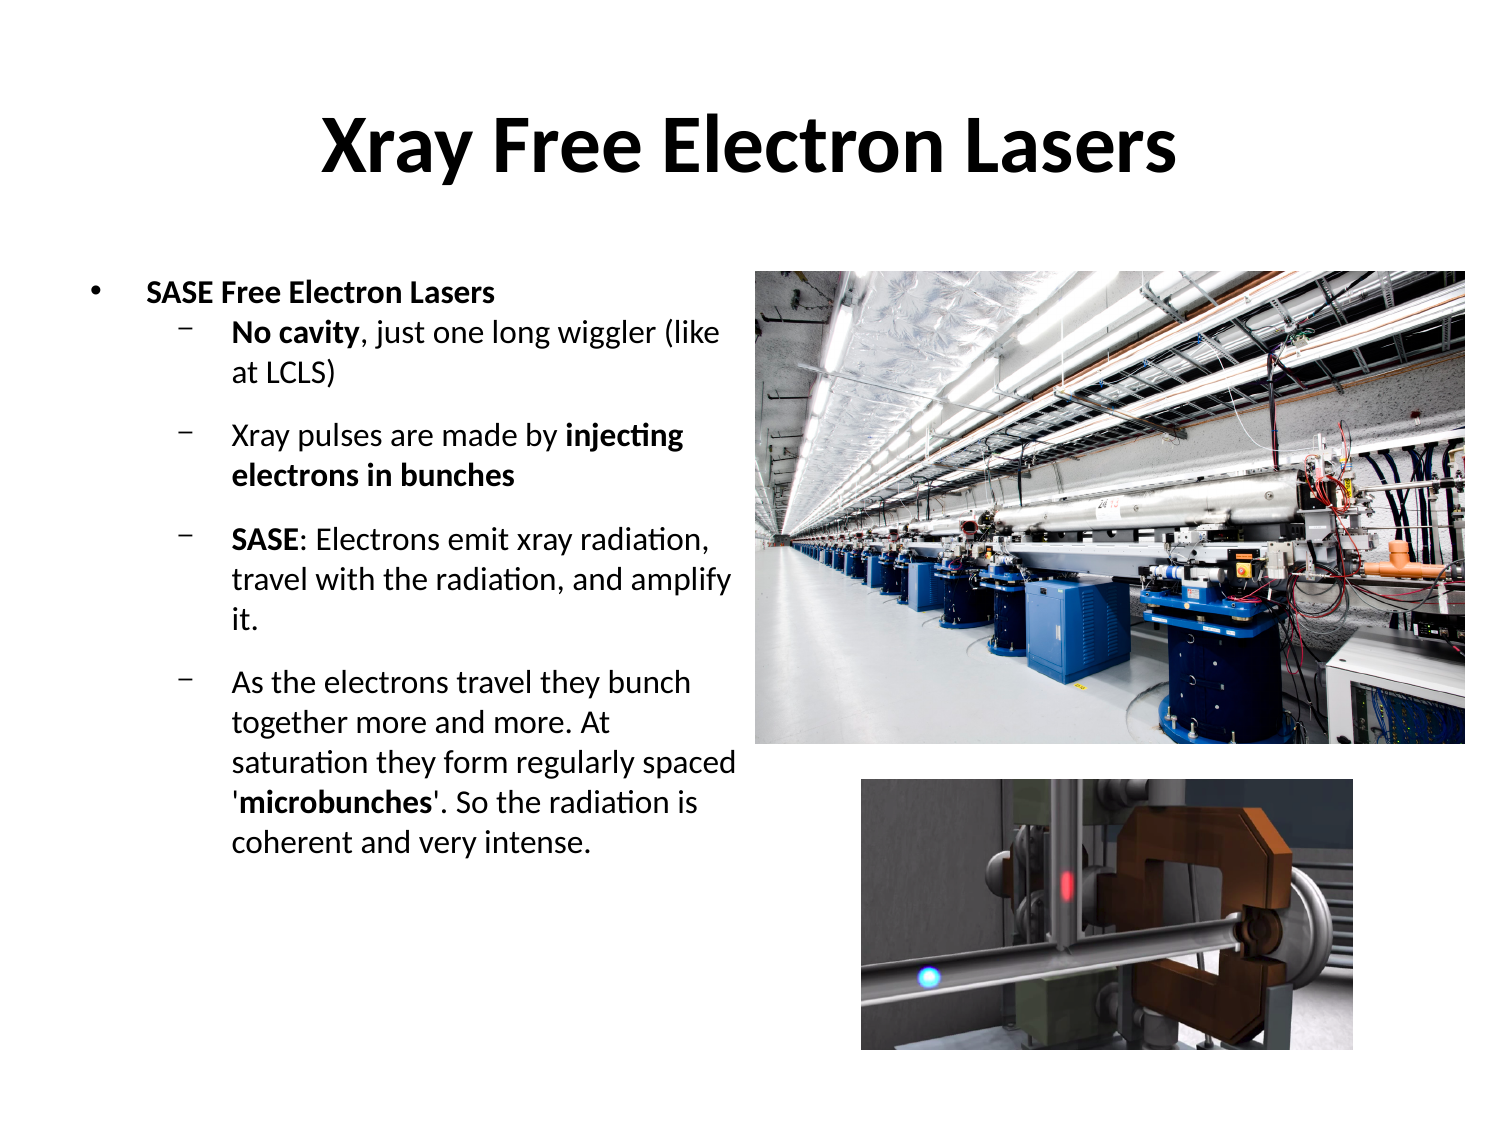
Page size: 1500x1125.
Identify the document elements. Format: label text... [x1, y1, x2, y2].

list SASE Free Electron Lasers No cavity, just one long wiggler (like at LCLS) Xray pulses are made by injecting electrons in bunches SASE: Electrons emit xray radiation, travel with the radiation, and amplify it. As the electrons travel they bunch together more and more. At saturation they form regularly spaced 'microbunches'. So the radiation is coherent and very intense. [75, 262, 768, 1005]
title Xray Free Electron Lasers [75, 45, 1425, 233]
picture [861, 779, 1353, 1050]
picture [755, 271, 1465, 745]
